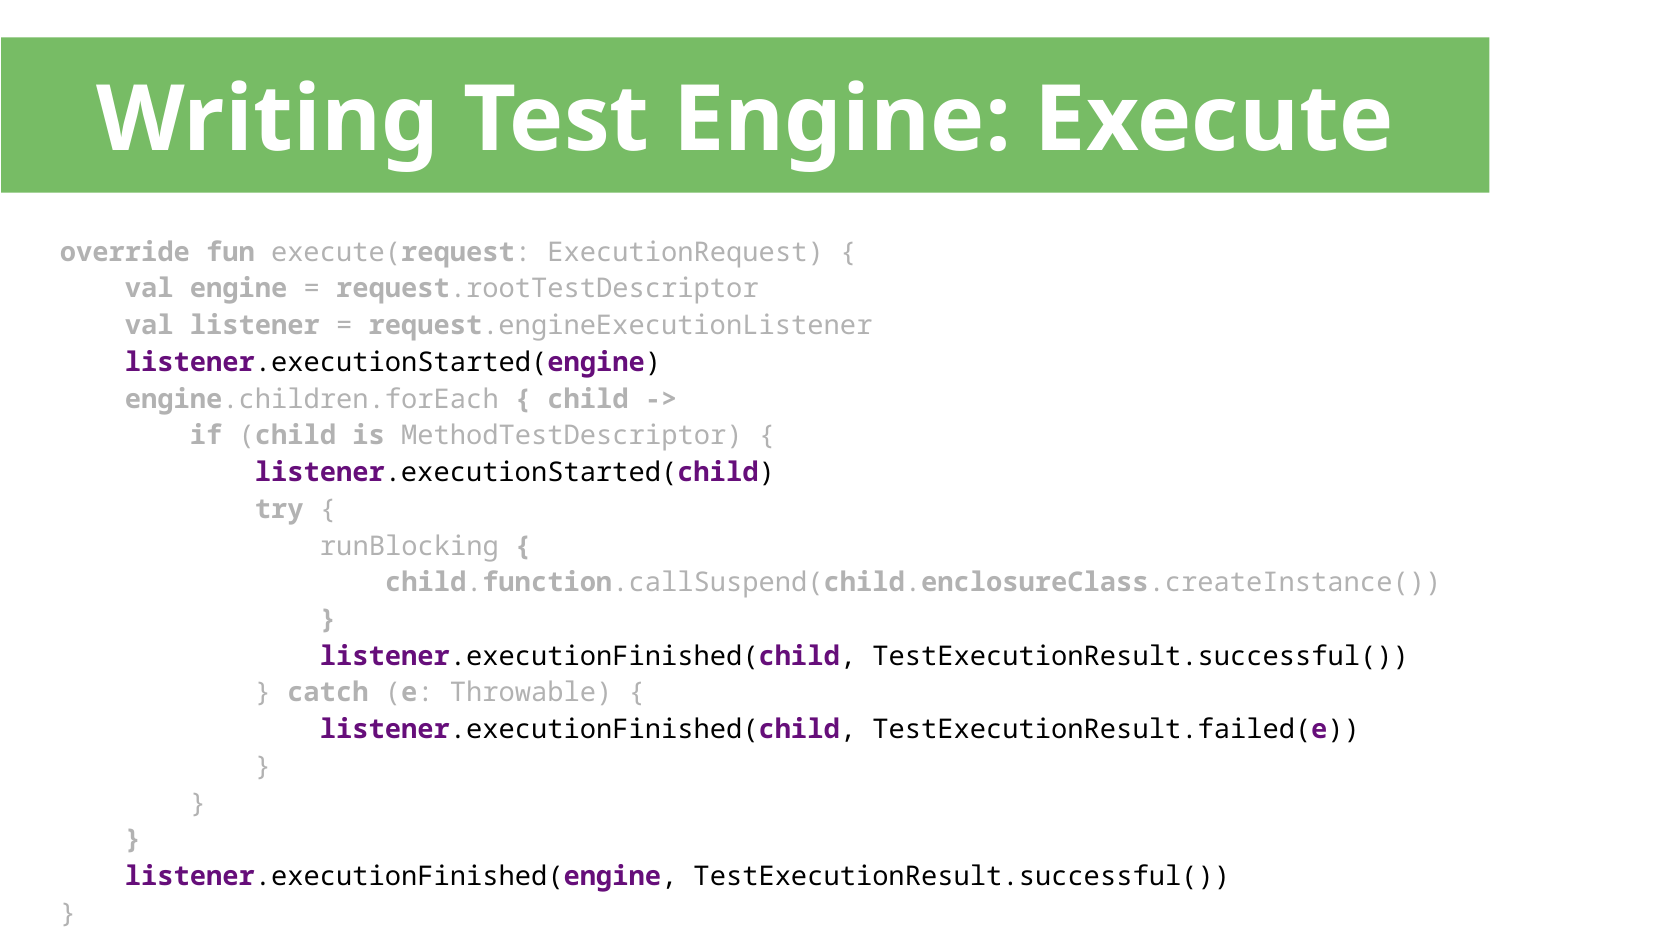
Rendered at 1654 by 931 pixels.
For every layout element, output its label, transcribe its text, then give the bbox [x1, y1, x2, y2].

title Writing Test Engine: Execute [1, 37, 1490, 193]
text_box override fun execute(request: ExecutionRequest) { val engine = request.rootTestDescriptor val listener = request.engineExecutionListener listener.executionStarted(engine) engine.children.forEach { child -> if (child is MethodTestDescriptor) { listener.executionStarted(child) try { runBlocking { child.function.callSuspend(child.enclosureClass.createInstance()) } listener.executionFinished(child, TestExecutionResult.successful()) } catch (e: Throwable) { listener.executionFinished(child, TestExecutionResult.failed(e)) } } } listener.executionFinished(engine, TestExecutionResult.successful()) } [45, 225, 1473, 859]
